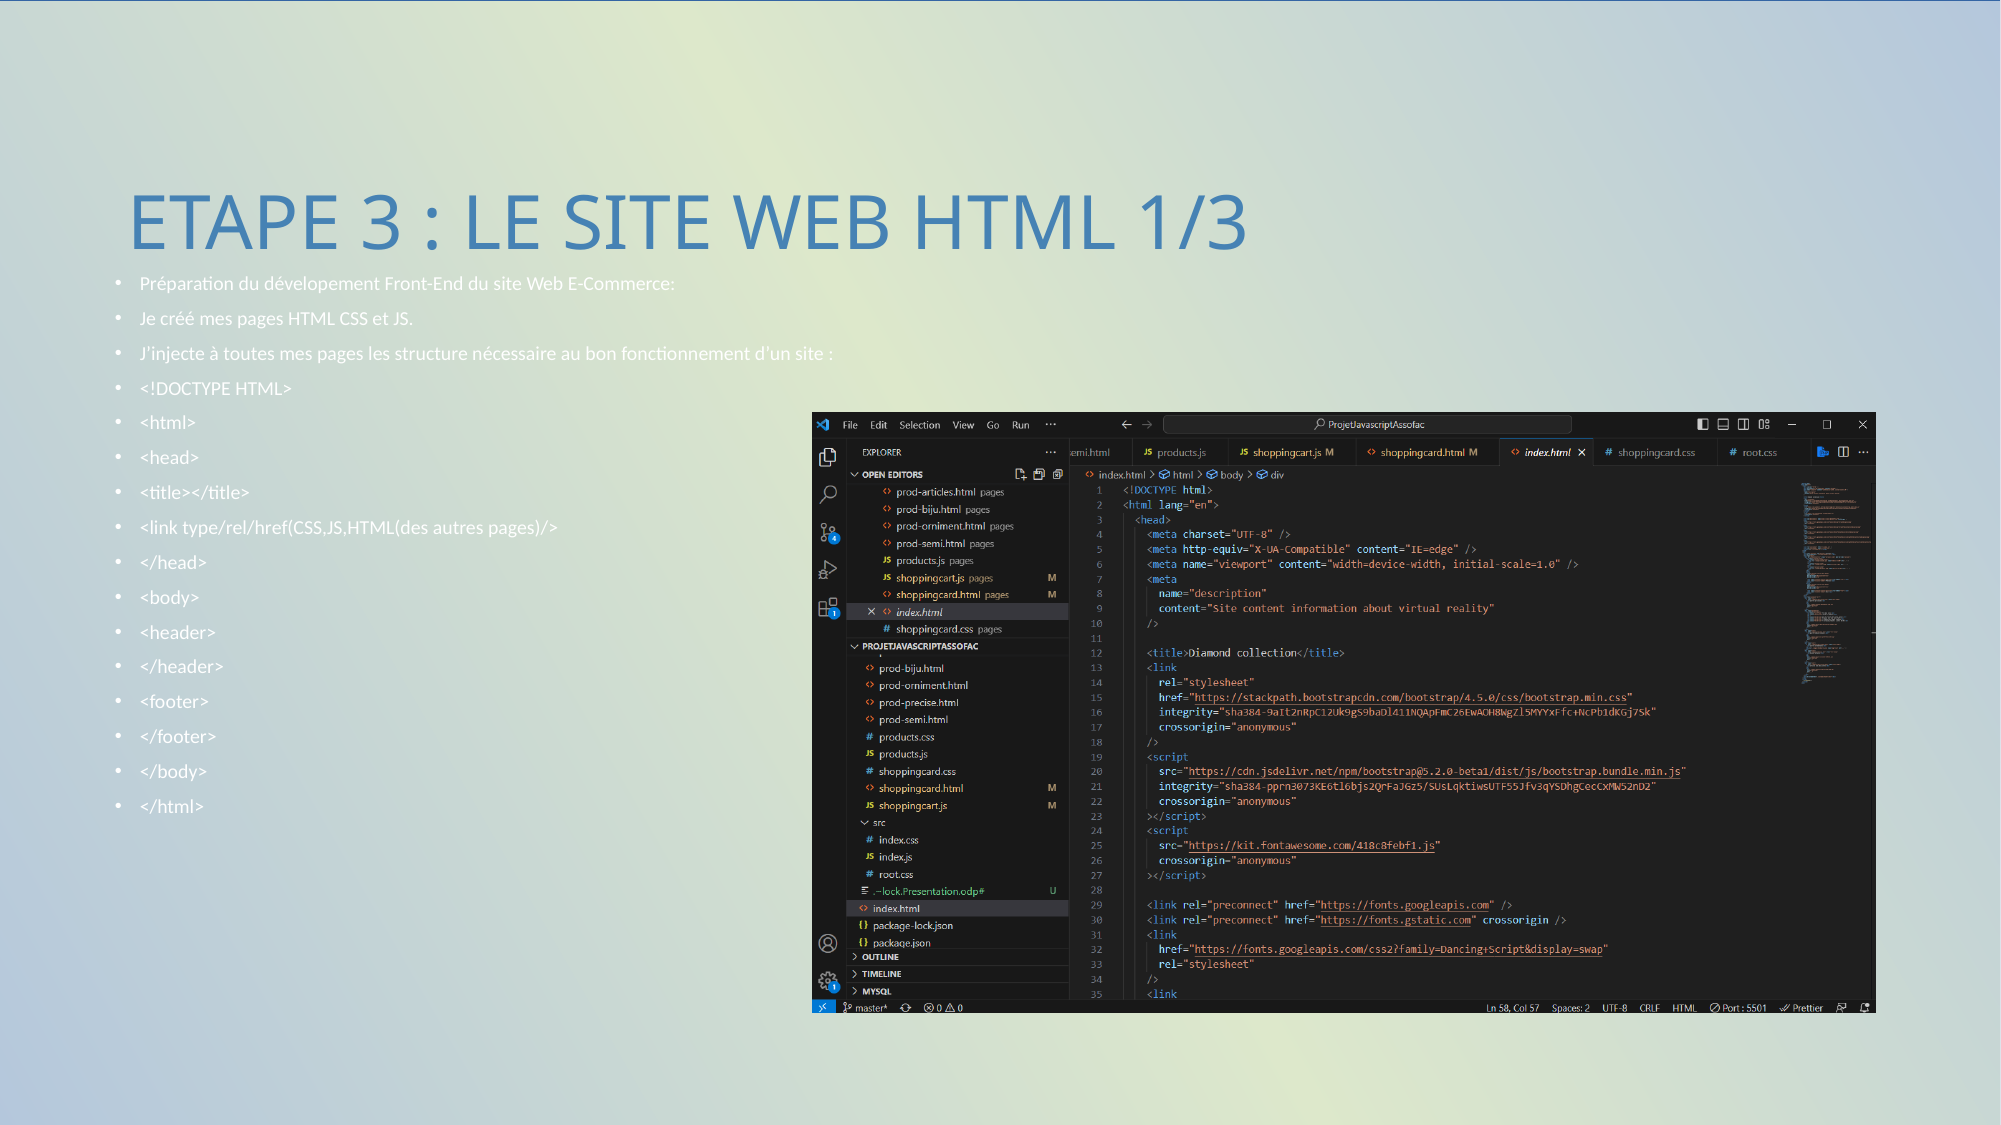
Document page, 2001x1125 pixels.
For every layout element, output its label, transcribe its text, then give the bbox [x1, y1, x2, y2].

title ETAPE 3 : le site web HTML 1/3 [112, 99, 1775, 339]
picture [812, 412, 1876, 1013]
text_box [0, 0, 2000, 1125]
list Préparation du dévelopement Front-End du site Web E-Commerce: Je créé mes pages HTML CSS et JS. J’injecte à toutes mes pages les structure nécessaire au bon fonctionnement d’un site : <!DOCTYPE HTML> <html> <head> <title></title> <link type/rel/href(CSS,JS,HTML(des autres pages)/> </head> <body> <header> </header> <footer> </footer> </body> </html> [99, 263, 1163, 826]
